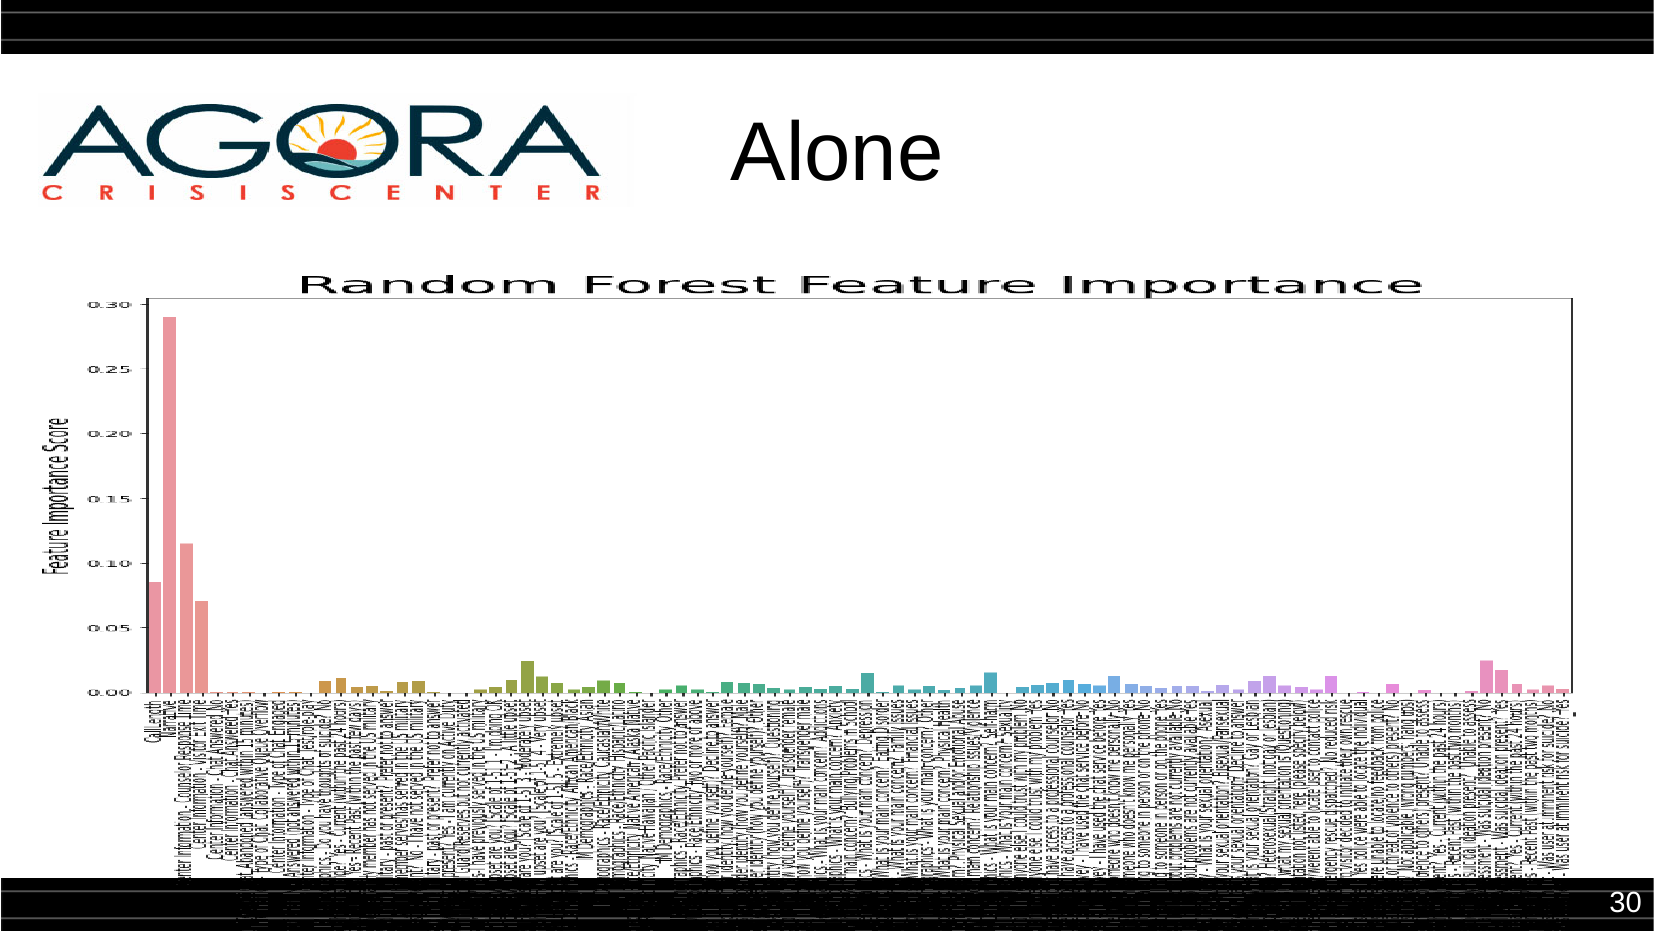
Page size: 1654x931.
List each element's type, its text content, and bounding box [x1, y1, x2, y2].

list Alone [660, 105, 1111, 211]
picture [0, 60, 676, 235]
picture [1, 0, 1654, 54]
picture [1, 269, 1654, 931]
